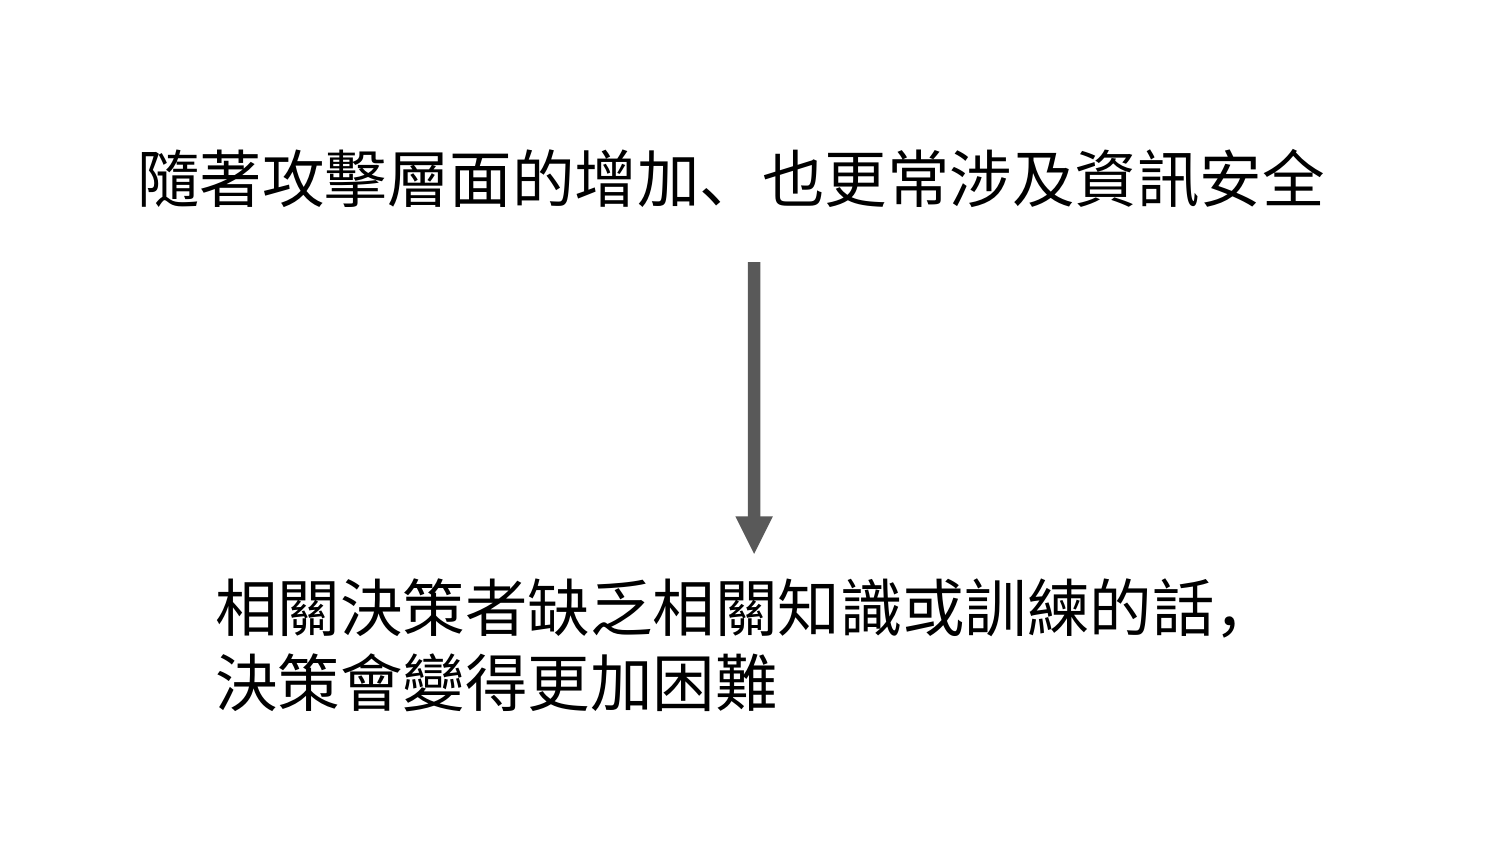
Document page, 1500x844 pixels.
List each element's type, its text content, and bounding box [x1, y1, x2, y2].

text_box 相關決策者缺乏相關知識或訓練的話，決策會變得更加困難 [662, 661, 705, 692]
text_box 隨著攻擊層面的增加、也更常涉及資訊安全 [122, 124, 1386, 262]
text_box 相關決策者缺乏相關知識或訓練的話，決策會變得更加困難 [200, 553, 1308, 692]
